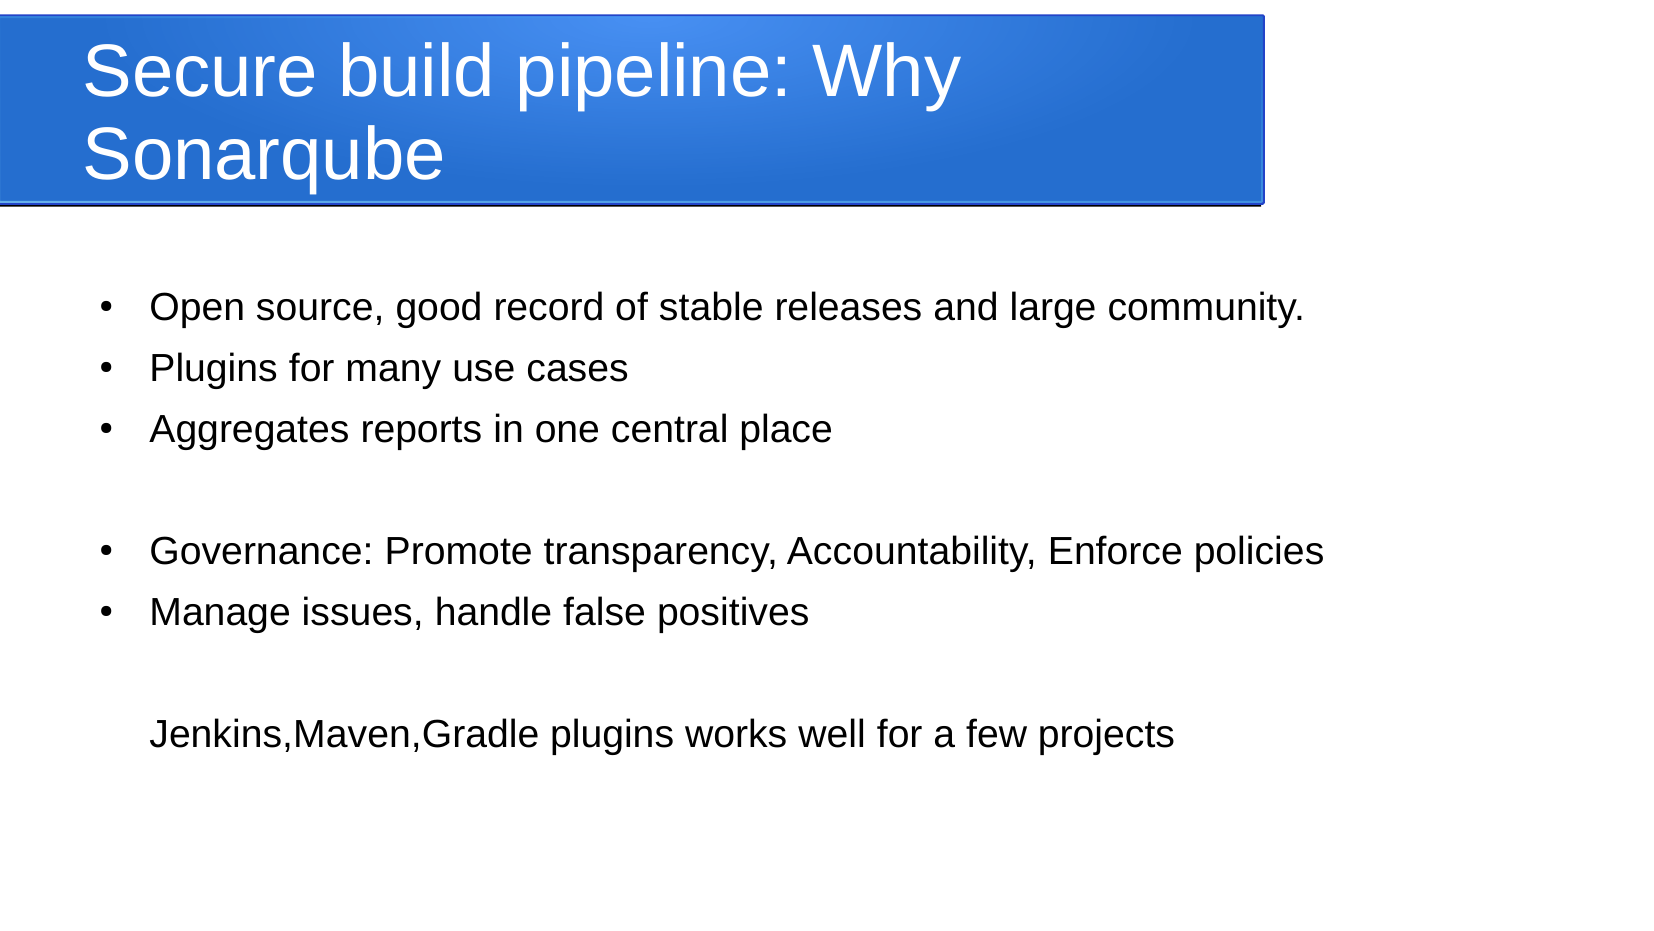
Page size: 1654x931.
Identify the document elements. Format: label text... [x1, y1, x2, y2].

list Open source, good record of stable releases and large community. Plugins for many use cases Aggregates reports in one central place Governance: Promote transparency, Accountability, Enforce policies Manage issues, handle false positives Jenkins,Maven,Gradle plugins works well for a few projects [82, 224, 1571, 764]
title Secure build pipeline: Why Sonarqube [82, 29, 1235, 196]
